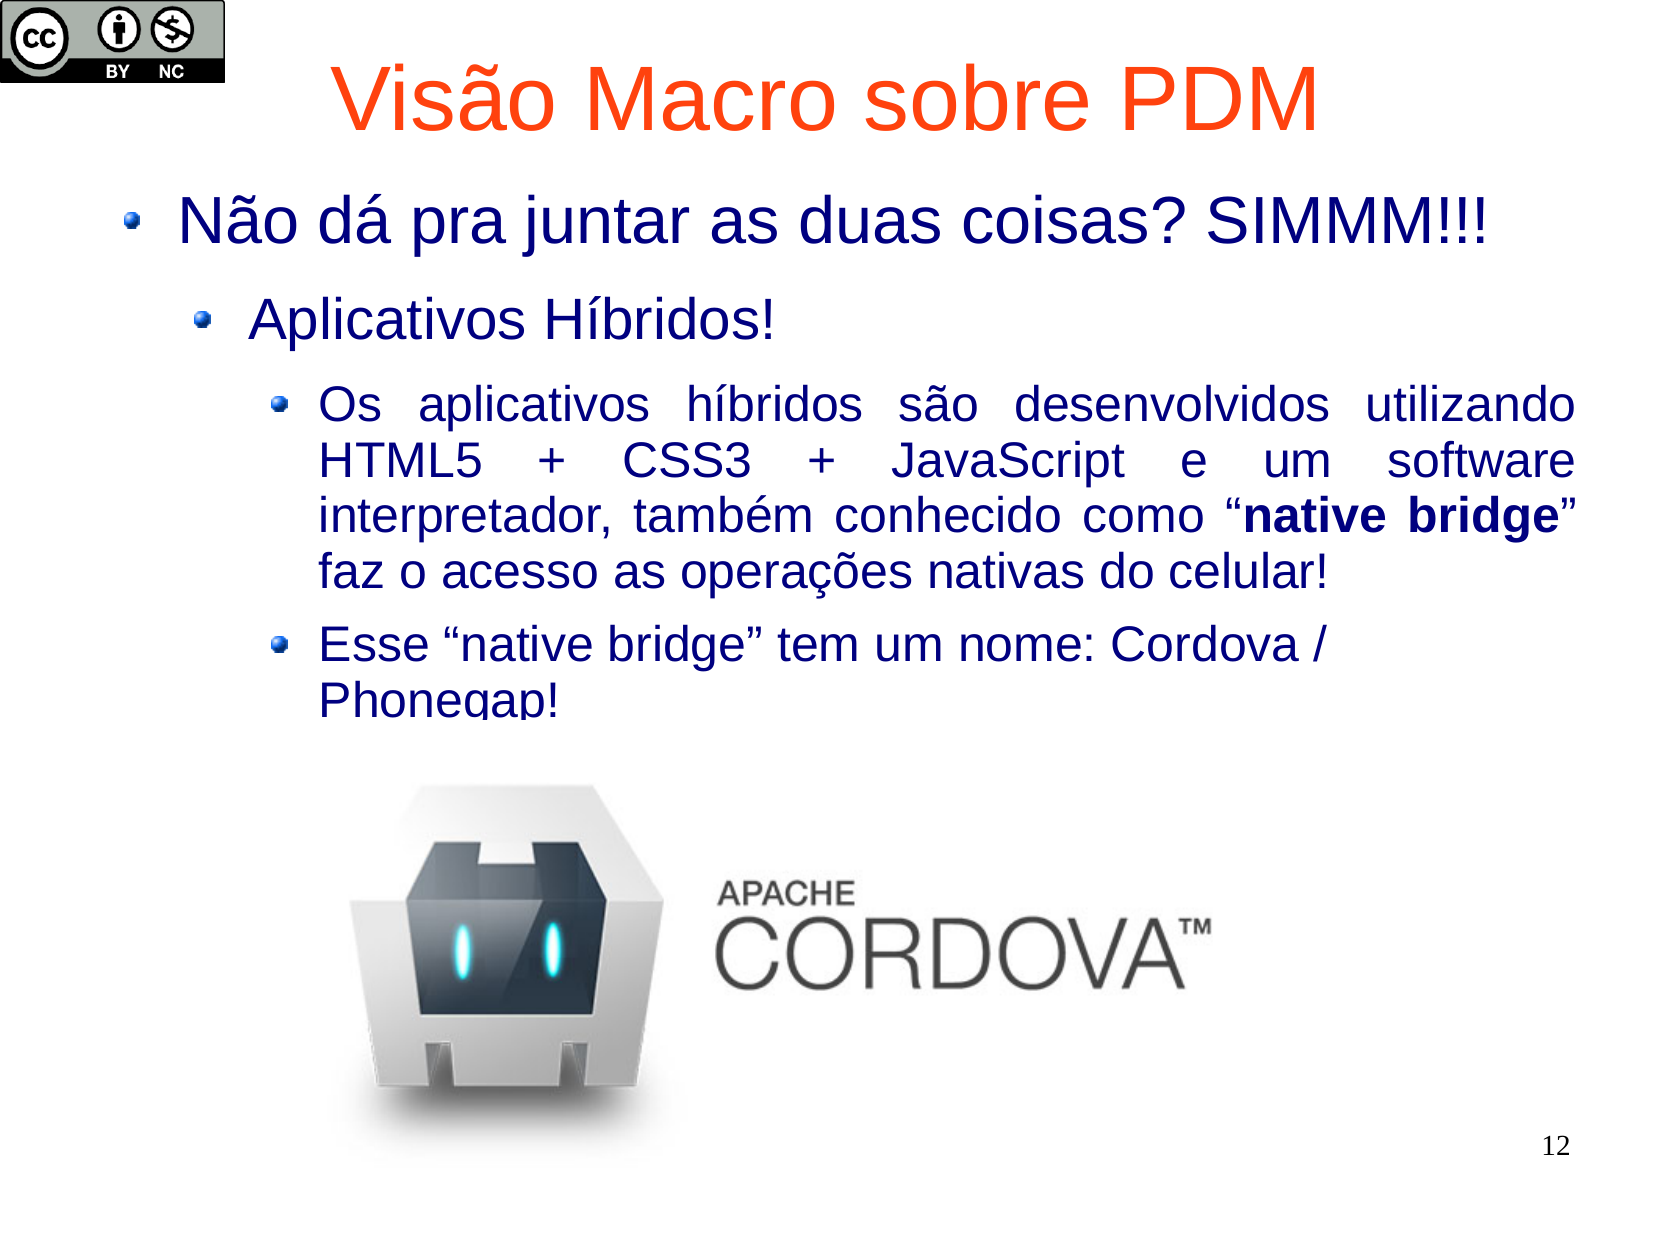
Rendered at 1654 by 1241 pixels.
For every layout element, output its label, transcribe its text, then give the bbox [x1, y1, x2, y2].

picture [287, 720, 1288, 1168]
list Não dá pra juntar as duas coisas? SIMMM!!! Aplicativos Híbridos! Os aplicativos híbridos são desenvolvidos utilizando HTML5 + CSS3 + JavaScript e um software interpretador, também conhecido como “native bridge” faz o acesso as operações nativas do celular! Esse “native bridge” tem um nome: Cordova / Phonegap! [106, 183, 1577, 1049]
picture [0, 0, 225, 83]
title Visão Macro sobre PDM [82, 31, 1571, 166]
